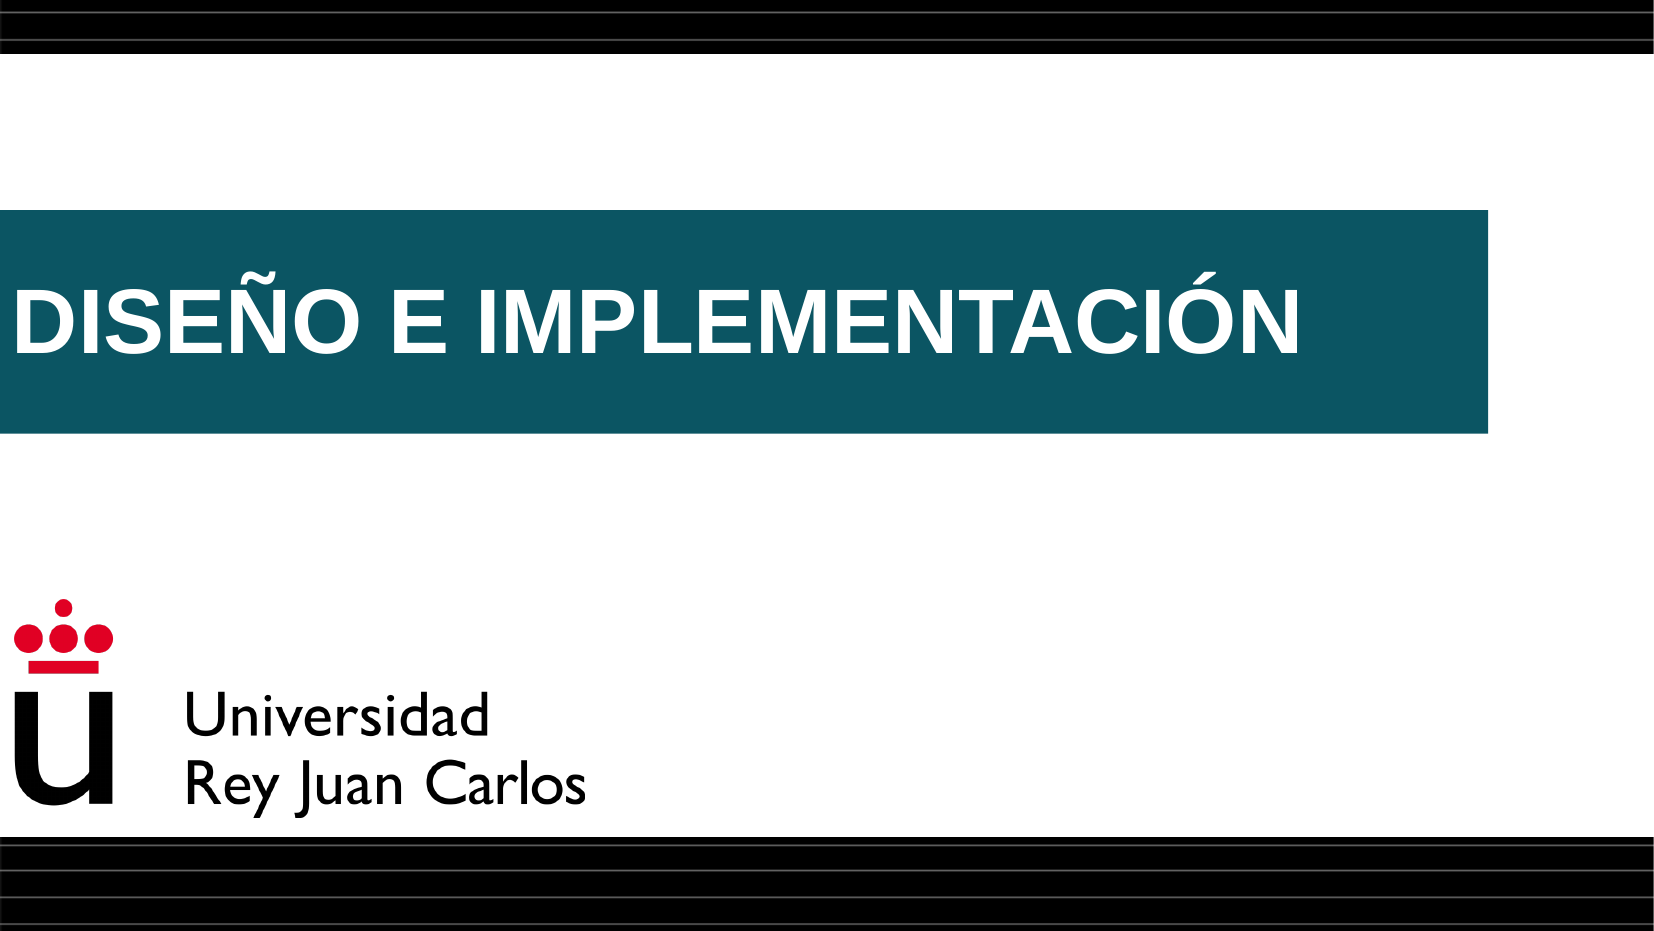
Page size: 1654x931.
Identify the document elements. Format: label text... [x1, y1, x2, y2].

picture [0, 0, 1654, 54]
picture [0, 837, 1654, 931]
picture [14, 599, 585, 818]
title DISEÑO E IMPLEMENTACIÓN [0, 210, 1489, 434]
